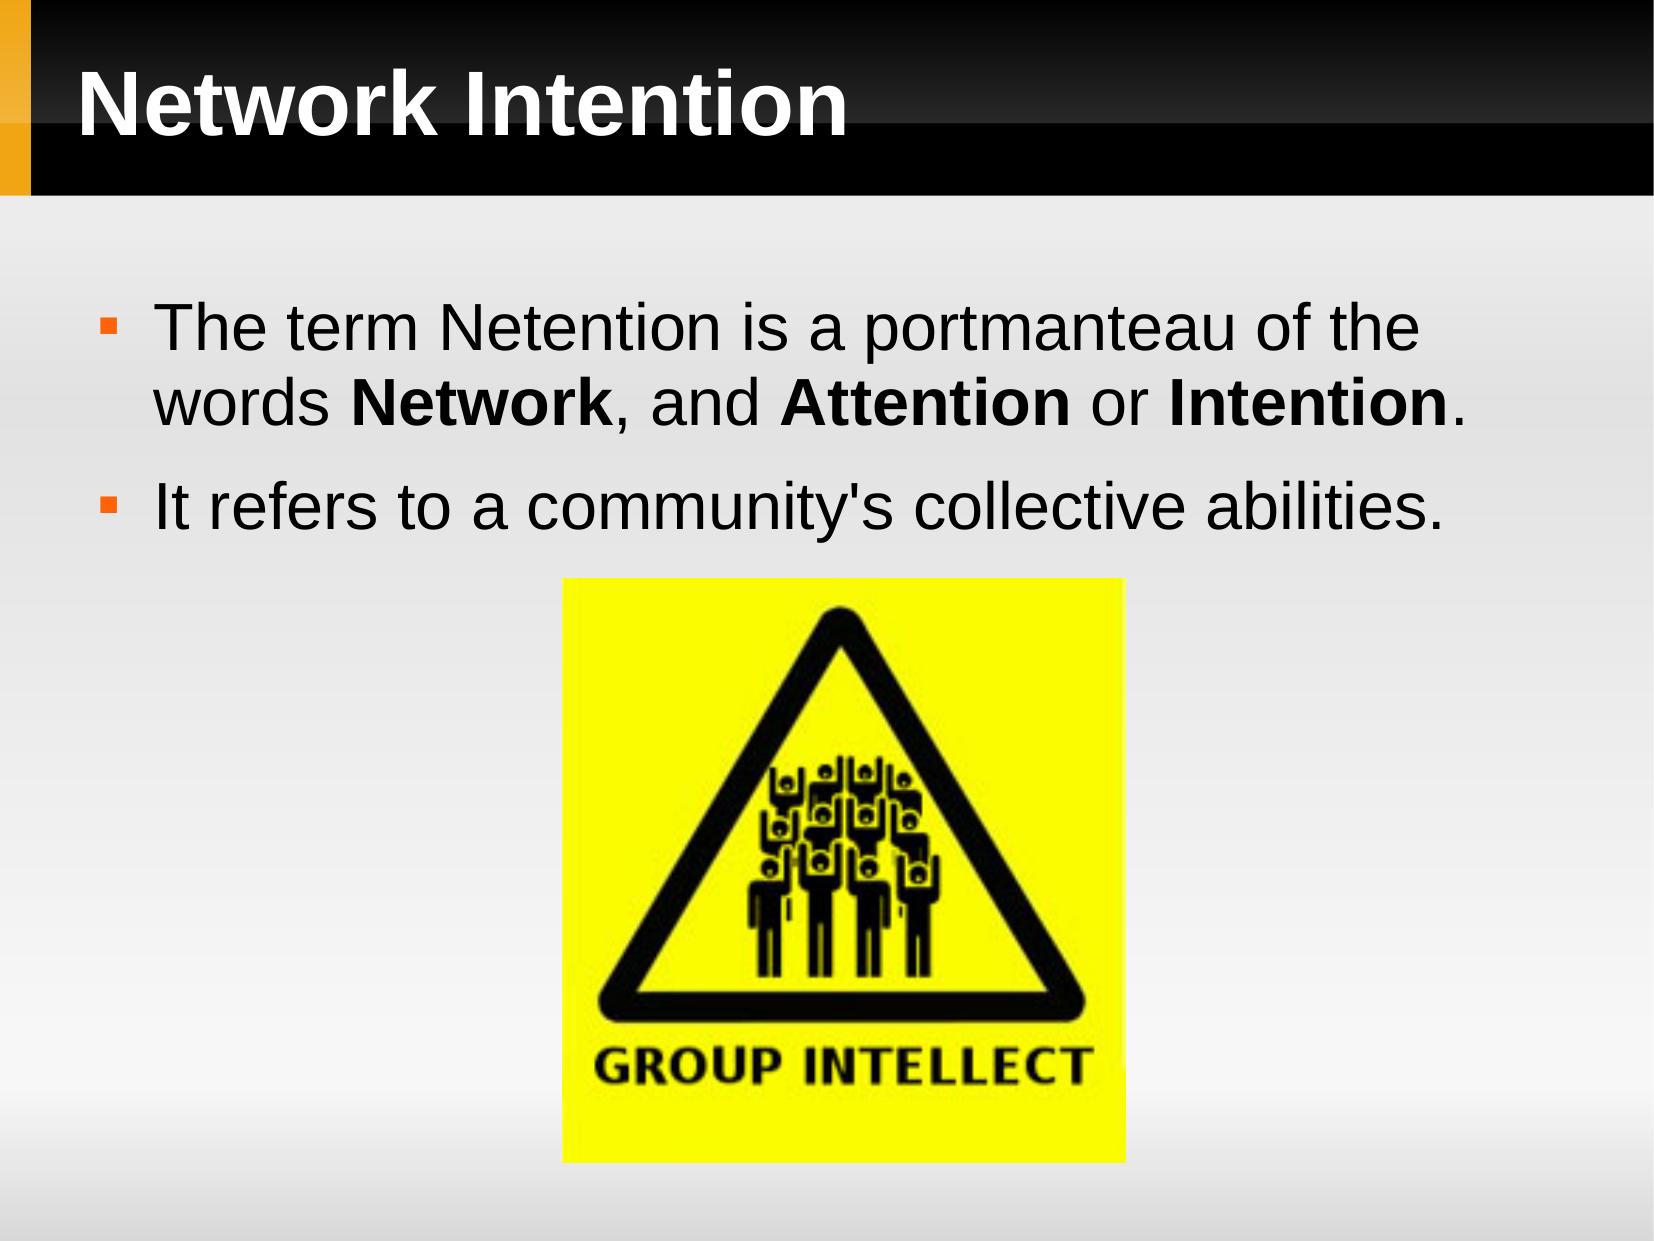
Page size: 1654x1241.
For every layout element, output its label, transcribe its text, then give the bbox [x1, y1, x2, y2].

picture [0, 0, 1654, 1241]
title Network Intention [76, 7, 1565, 200]
list The term Netention is a portmanteau of the words Network, and Attention or Intention. It refers to a community's collective abilities. [82, 290, 1571, 1109]
